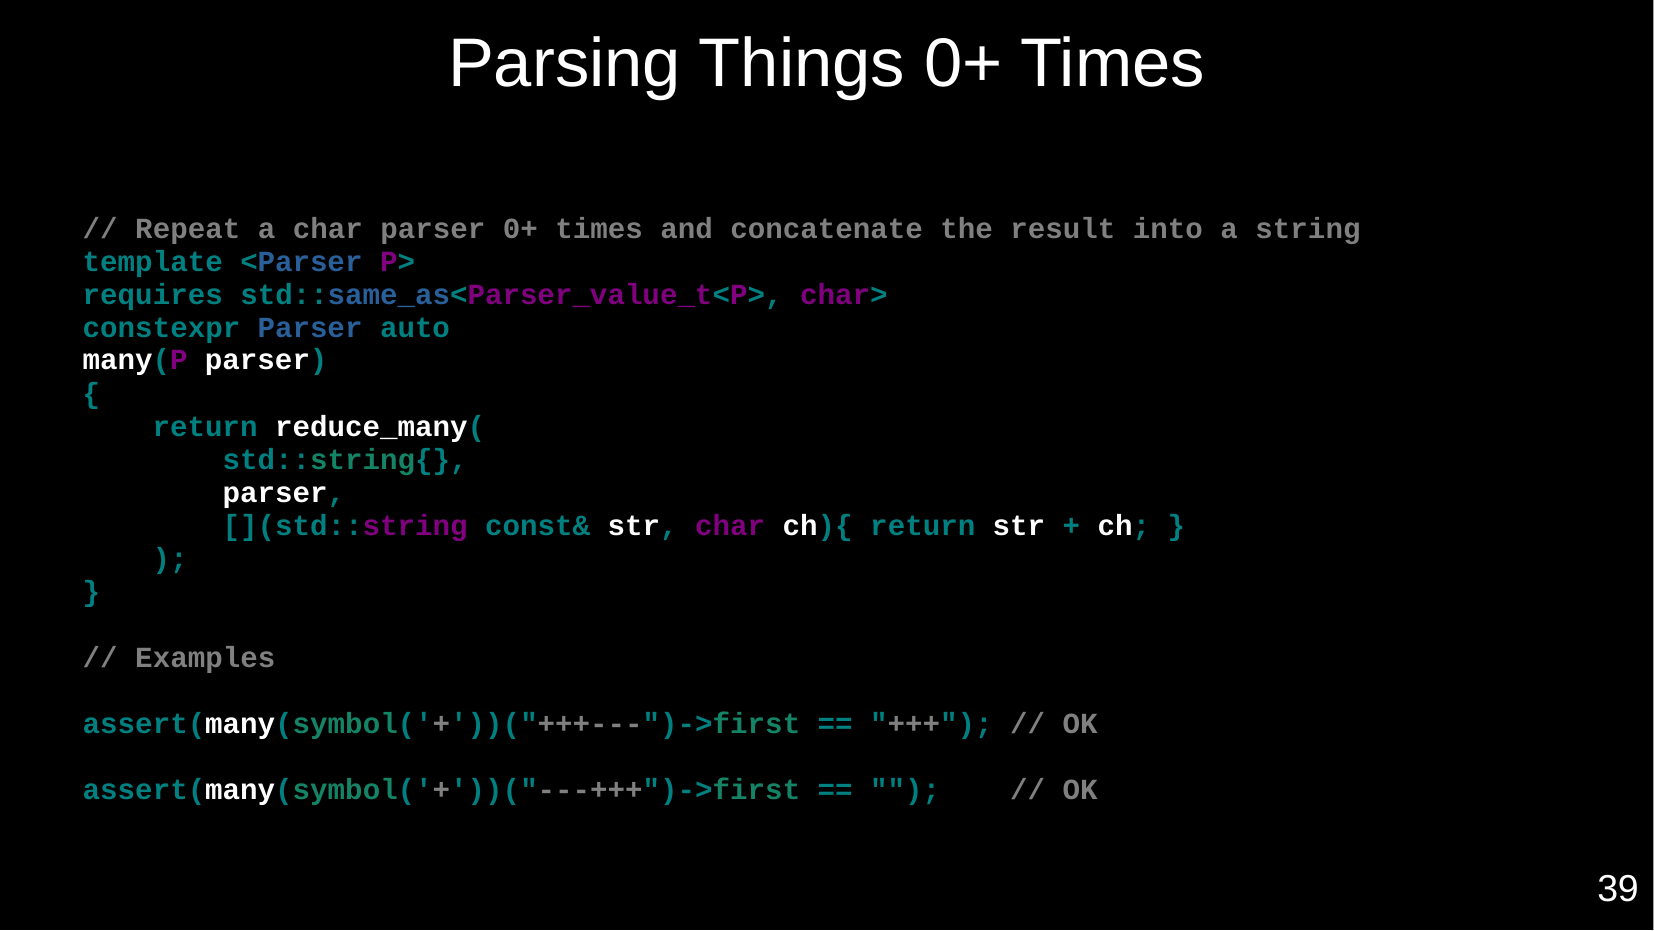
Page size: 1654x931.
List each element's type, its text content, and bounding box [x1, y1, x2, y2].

text_box <number> [1024, 860, 1654, 931]
subtitle // Repeat a char parser 0+ times and concatenate the result into a string template <Parser P> requires std::same_as<Parser_value_t<P>, char> constexpr Parser auto many(P parser) { return reduce_many( std::string{}, parser, [](std::string const& str, char ch){ return str + ch; } ); } // Examples assert(many(symbol('+'))("+++---")->first == "+++"); // OK assert(many(symbol('+'))("---+++")->first == ""); // OK [82, 133, 1571, 889]
title Parsing Things 0+ Times [82, 4, 1571, 121]
